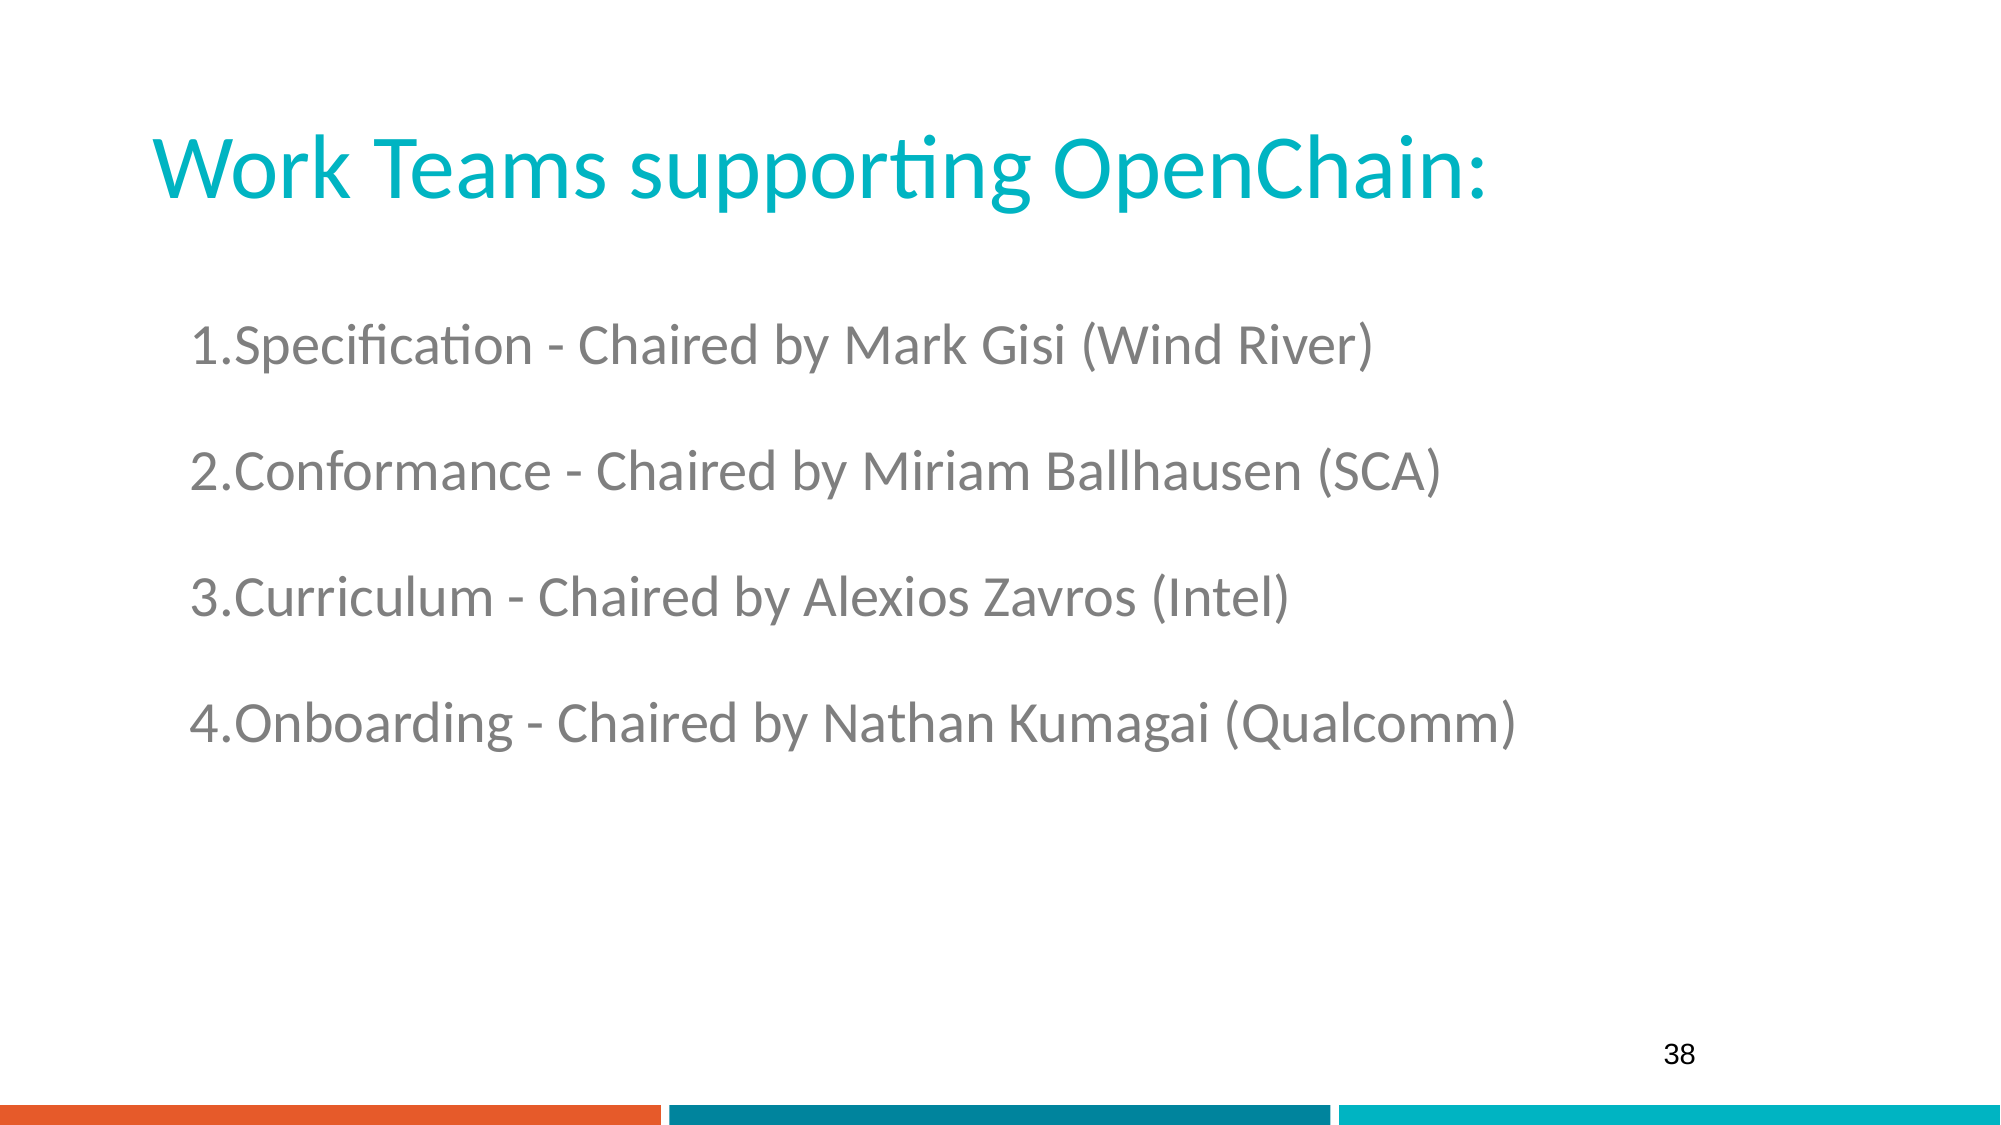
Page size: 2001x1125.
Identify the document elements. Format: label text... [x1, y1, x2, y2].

slide_number <number> [1648, 1022, 1863, 1083]
title Work Teams supporting OpenChain: [137, 59, 1863, 278]
list Specification - Chaired by Mark Gisi (Wind River) Conformance - Chaired by Miriam Ballhausen (SCA) Curriculum - Chaired by Alexios Zavros (Intel) Onboarding - Chaired by Nathan Kumagai (Qualcomm) [137, 299, 1863, 928]
